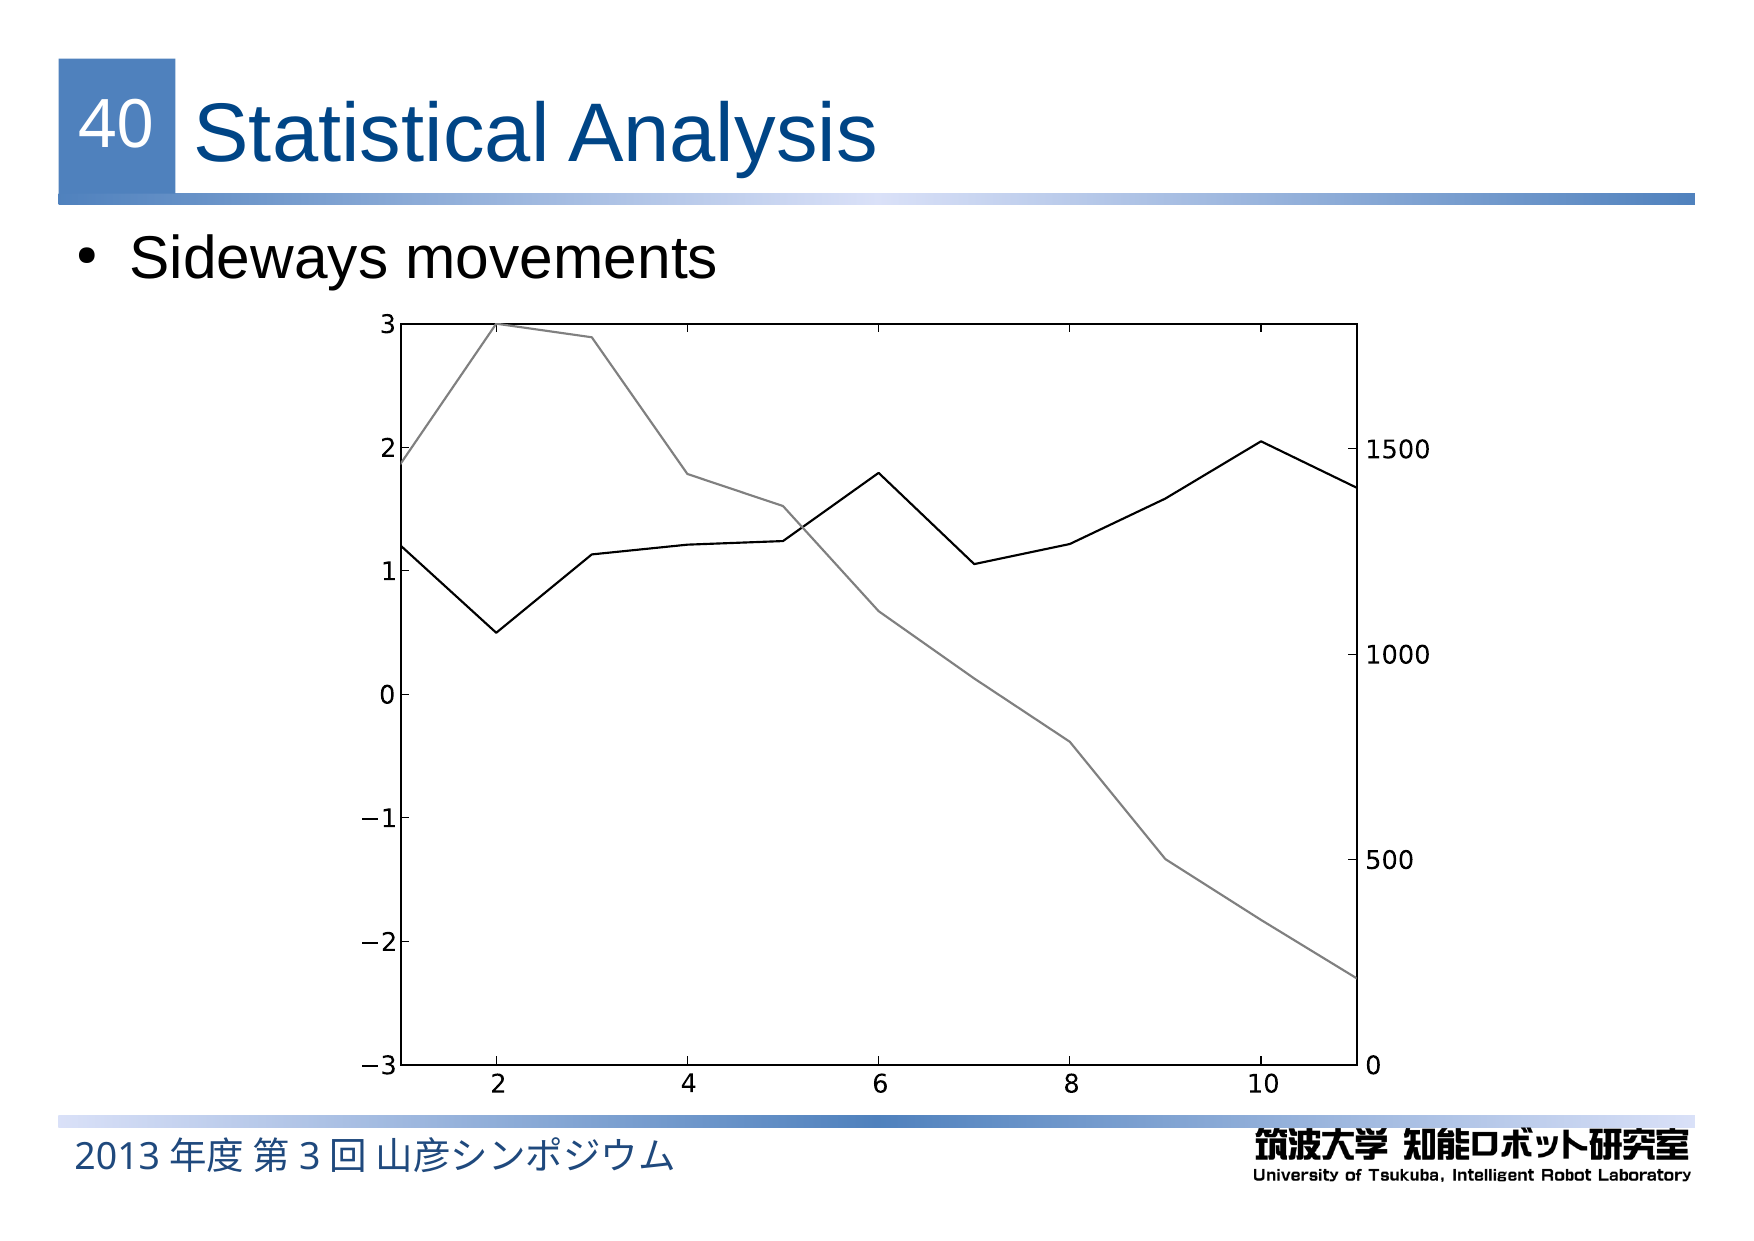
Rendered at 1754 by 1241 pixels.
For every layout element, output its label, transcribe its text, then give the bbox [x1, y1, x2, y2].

title Statistical Analysis [193, 61, 1651, 205]
list Sideways movements [58, 223, 1696, 314]
picture [343, 298, 1441, 1108]
picture [1252, 1127, 1691, 1182]
